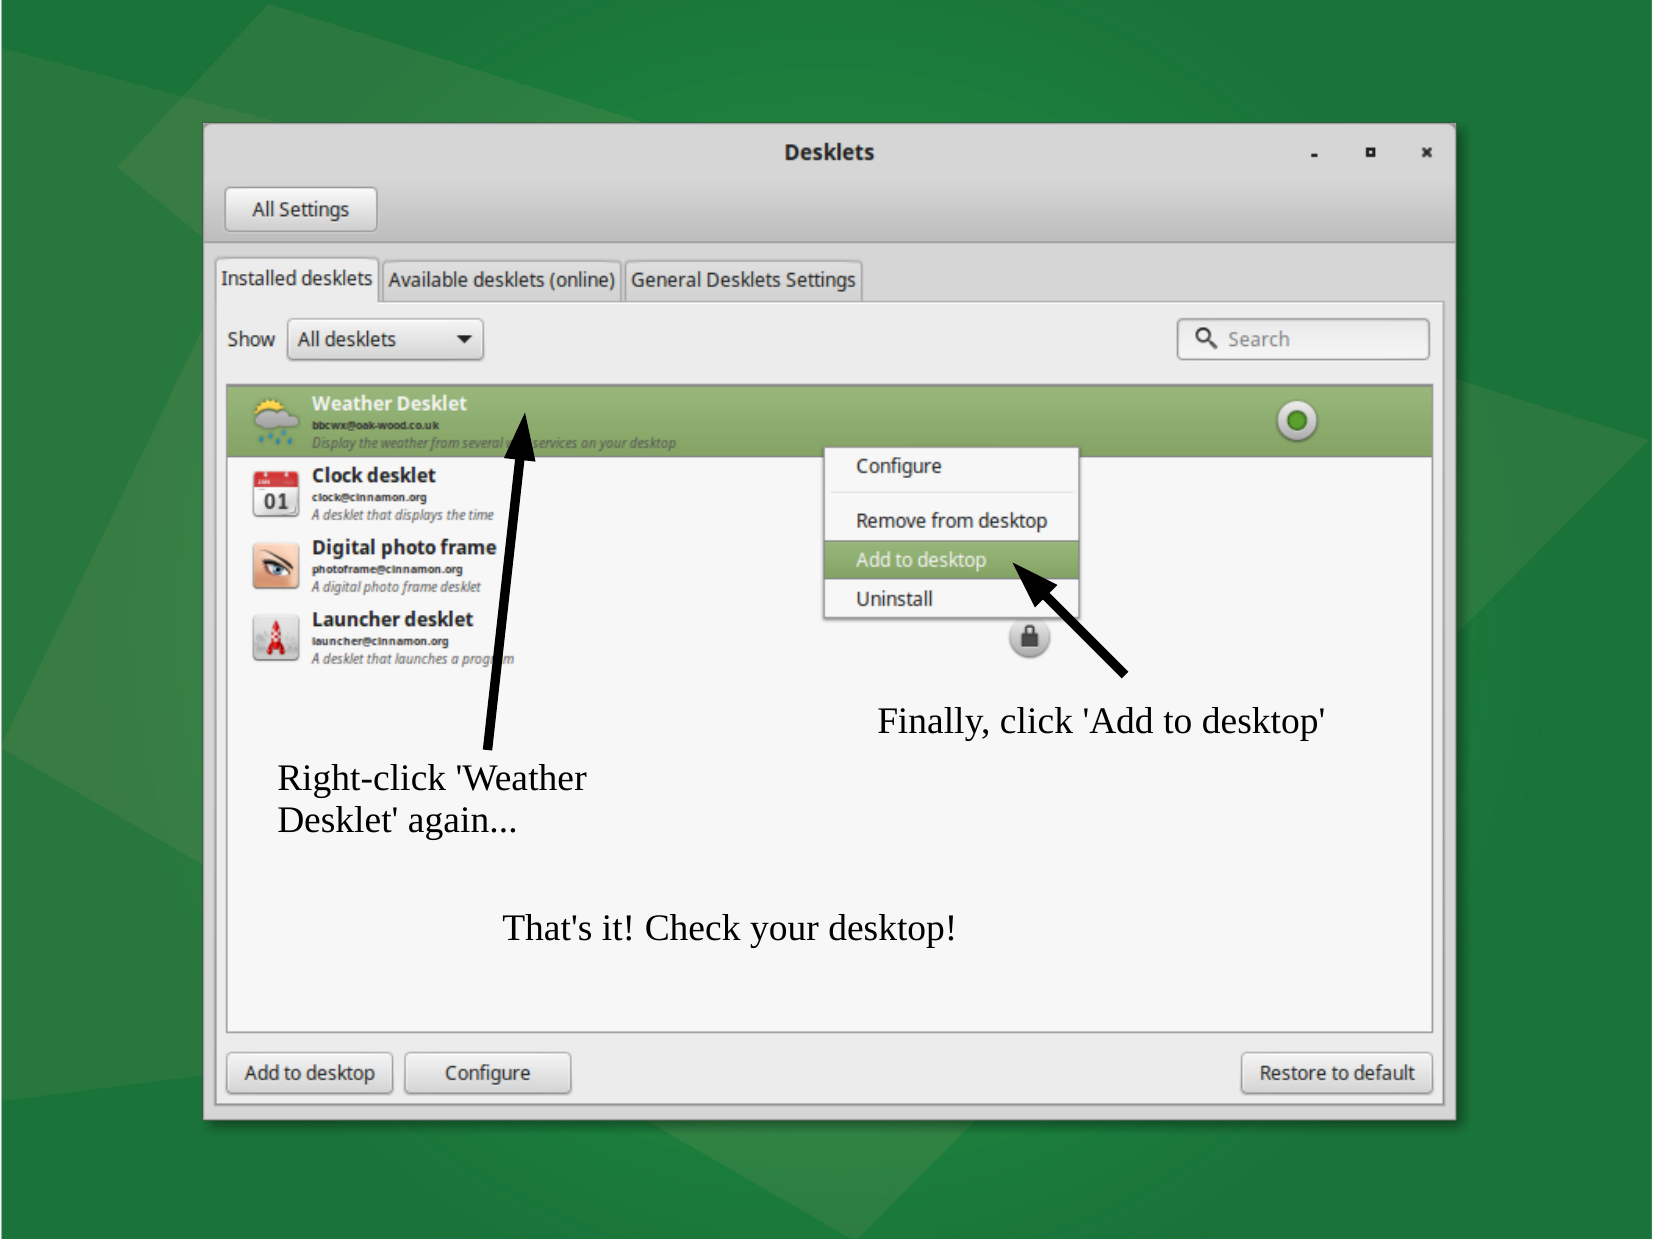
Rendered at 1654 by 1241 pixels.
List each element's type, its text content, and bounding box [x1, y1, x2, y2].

picture [0, 0, 1652, 1241]
text_box Finally, click 'Add to desktop' [862, 693, 1388, 750]
text_box Right-click 'Weather Desklet' again... [262, 750, 676, 849]
text_box That's it! Check your desktop! [487, 900, 1313, 957]
